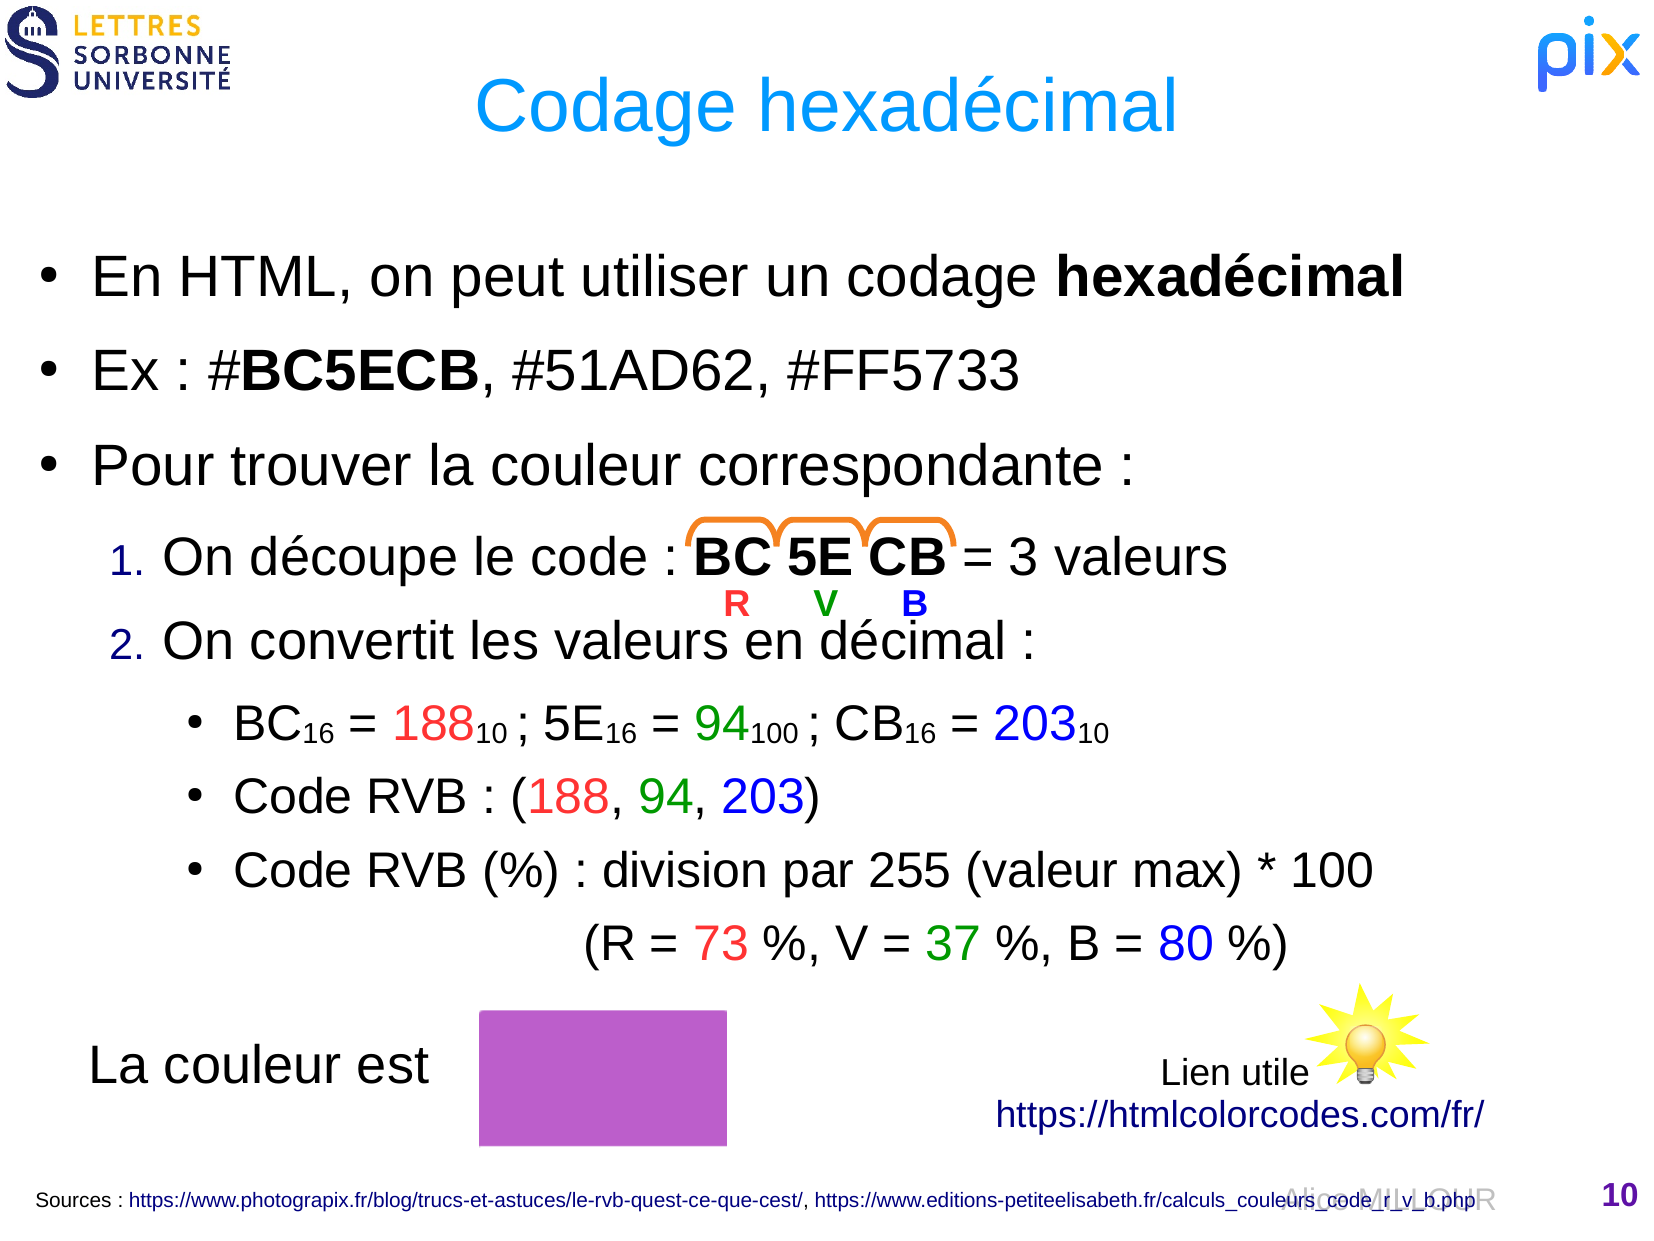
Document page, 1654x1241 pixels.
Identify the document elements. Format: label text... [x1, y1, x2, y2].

title Codage hexadécimal [82, 2, 1571, 210]
list En HTML, on peut utiliser un codage hexadécimal Ex : #BC5ECB, #51AD62, #FF5733 Pour trouver la couleur correspondante : On découpe le code : BC 5E CB = 3 valeurs On convertit les valeurs en décimal : BC16 = 18810 ; 5E16 = 94100 ; CB16 = 20310 Code RVB : (188, 94, 203) Code RVB (%) : division par 255 (valeur max) * 100 (R = 73 %, V = 37 %, B = 80 %) [20, 243, 1580, 405]
text_box La couleur est [0, 1034, 475, 1111]
text_box R V B [708, 575, 969, 674]
text_box Sources : https://www.photograpix.fr/blog/trucs-et-astuces/le-rvb-quest-ce-que-cest/, https://www.editions-petiteelisabeth.fr/calculs_couleurs_code_r_v_b.php [20, 1181, 1654, 1241]
text_box Lien utile https://htmlcolorcodes.com/fr/ [969, 1043, 1512, 1143]
picture [1296, 962, 1438, 1105]
picture [479, 1009, 727, 1148]
picture [5, 6, 82, 98]
